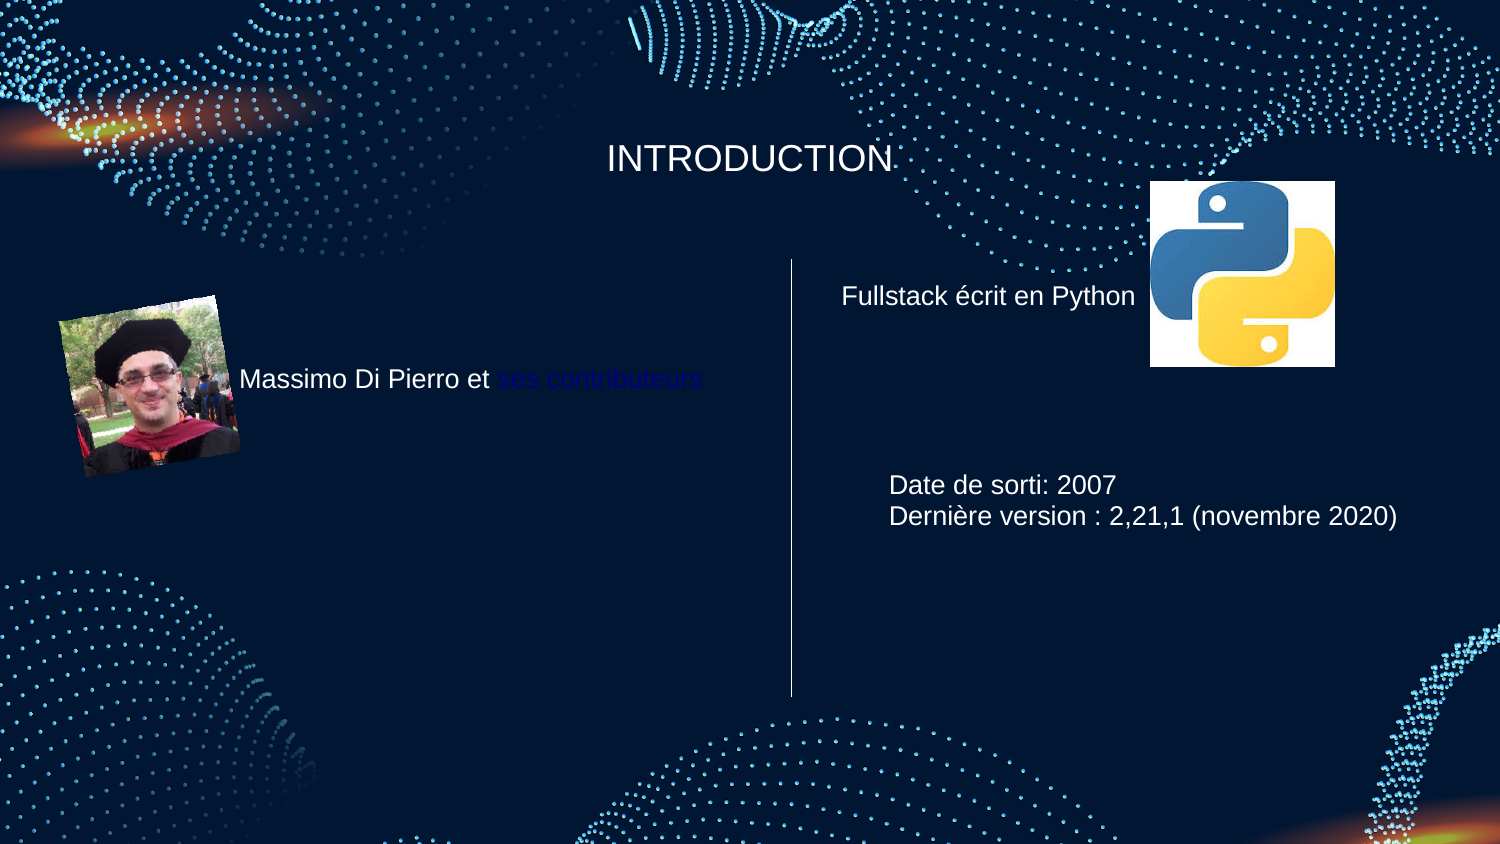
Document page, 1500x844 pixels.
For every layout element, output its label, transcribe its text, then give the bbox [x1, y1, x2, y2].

text_box Date de sorti: 2007 Dernière version : 2,21,1 (novembre 2020) [874, 462, 1500, 556]
picture [0, 181, 1500, 844]
picture [0, 0, 1500, 129]
text_box Fullstack écrit en Python [826, 273, 1150, 319]
text_box INTRODUCTION [0, 129, 1500, 211]
text_box Massimo Di Pierro et ses contributeurs [224, 356, 780, 402]
